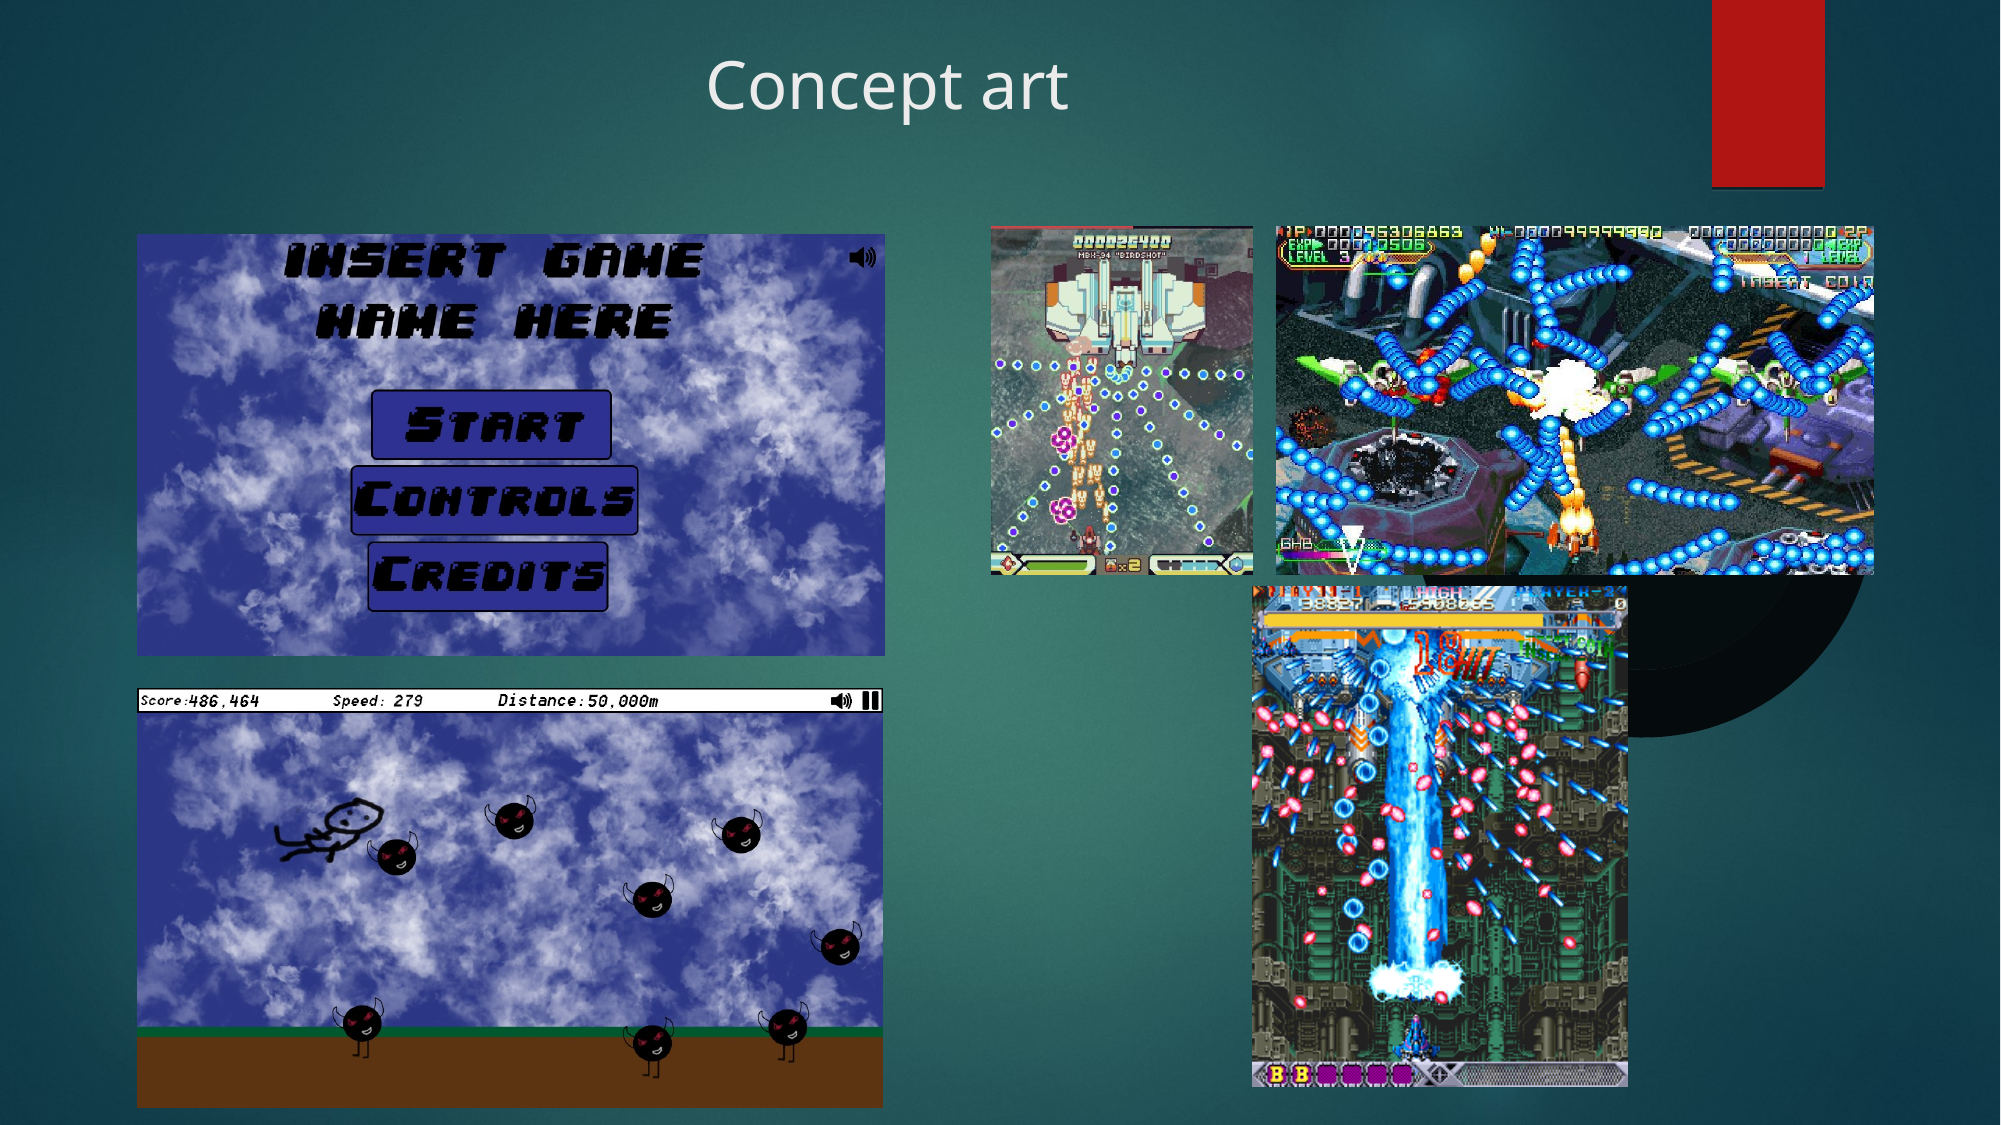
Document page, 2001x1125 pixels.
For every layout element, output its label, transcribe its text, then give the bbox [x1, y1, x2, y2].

picture [991, 226, 1253, 575]
picture [1276, 226, 1874, 575]
title Concept art [690, 35, 1168, 143]
picture [1252, 586, 1628, 1087]
picture [137, 688, 883, 1108]
picture [137, 235, 885, 656]
